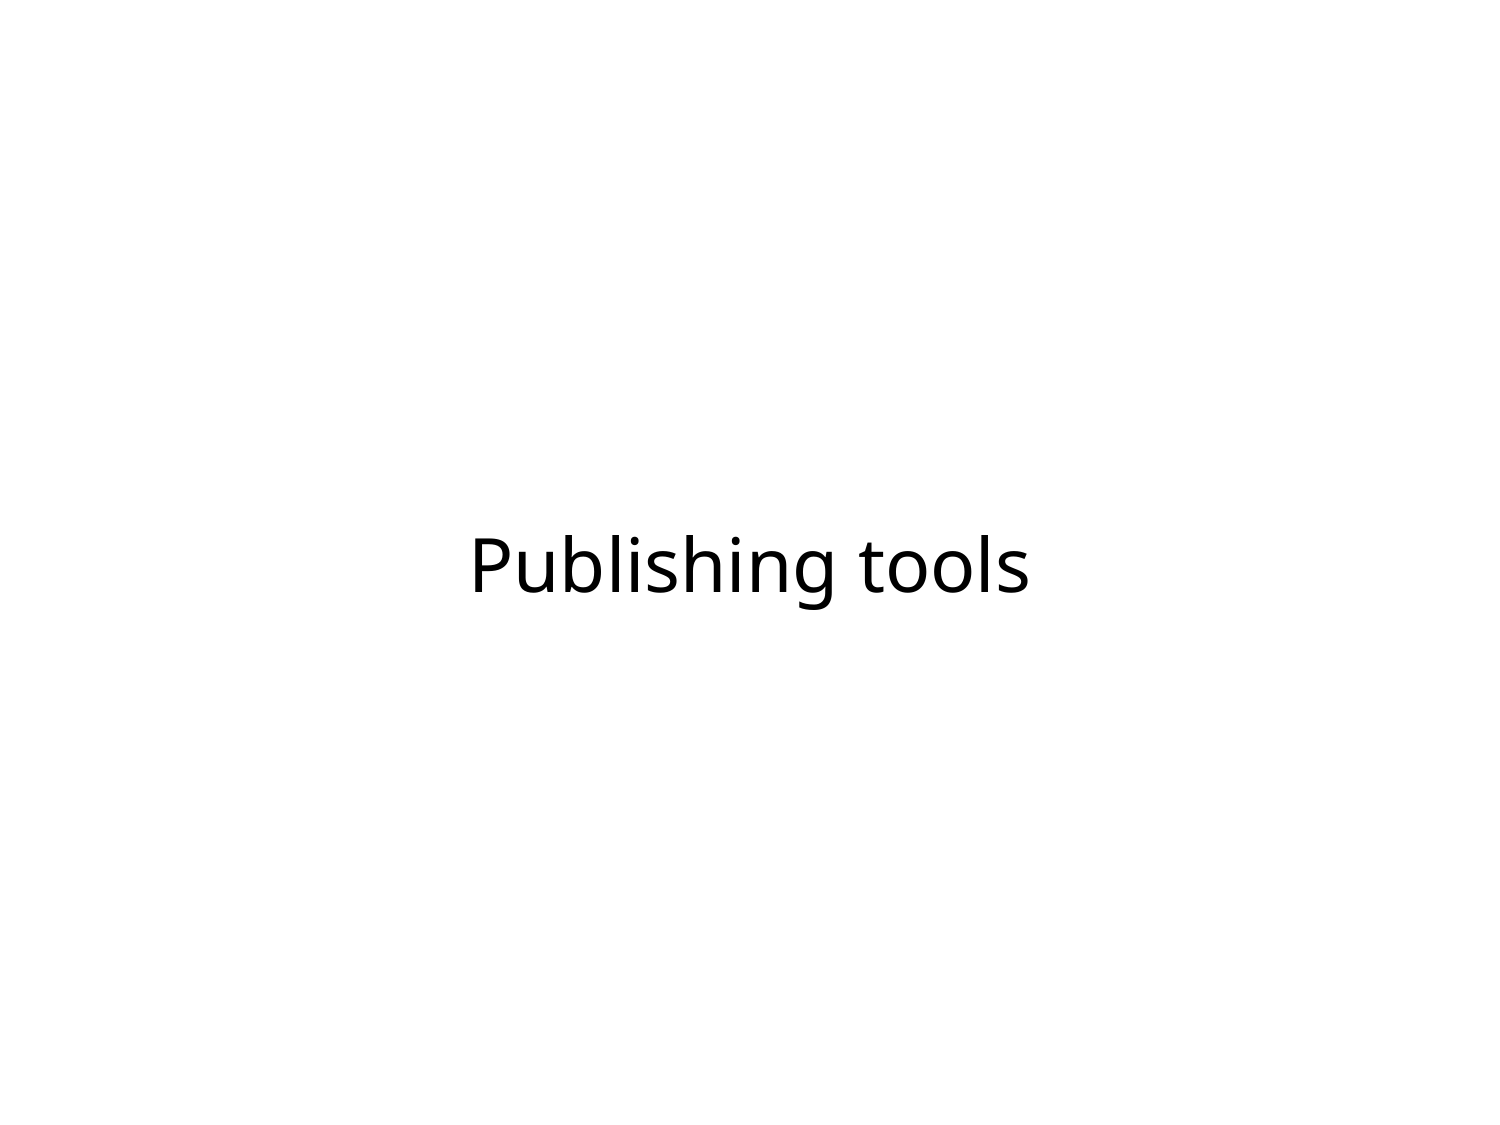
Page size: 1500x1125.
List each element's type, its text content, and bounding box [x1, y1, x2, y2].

title Publishing tools [51, 470, 1449, 655]
